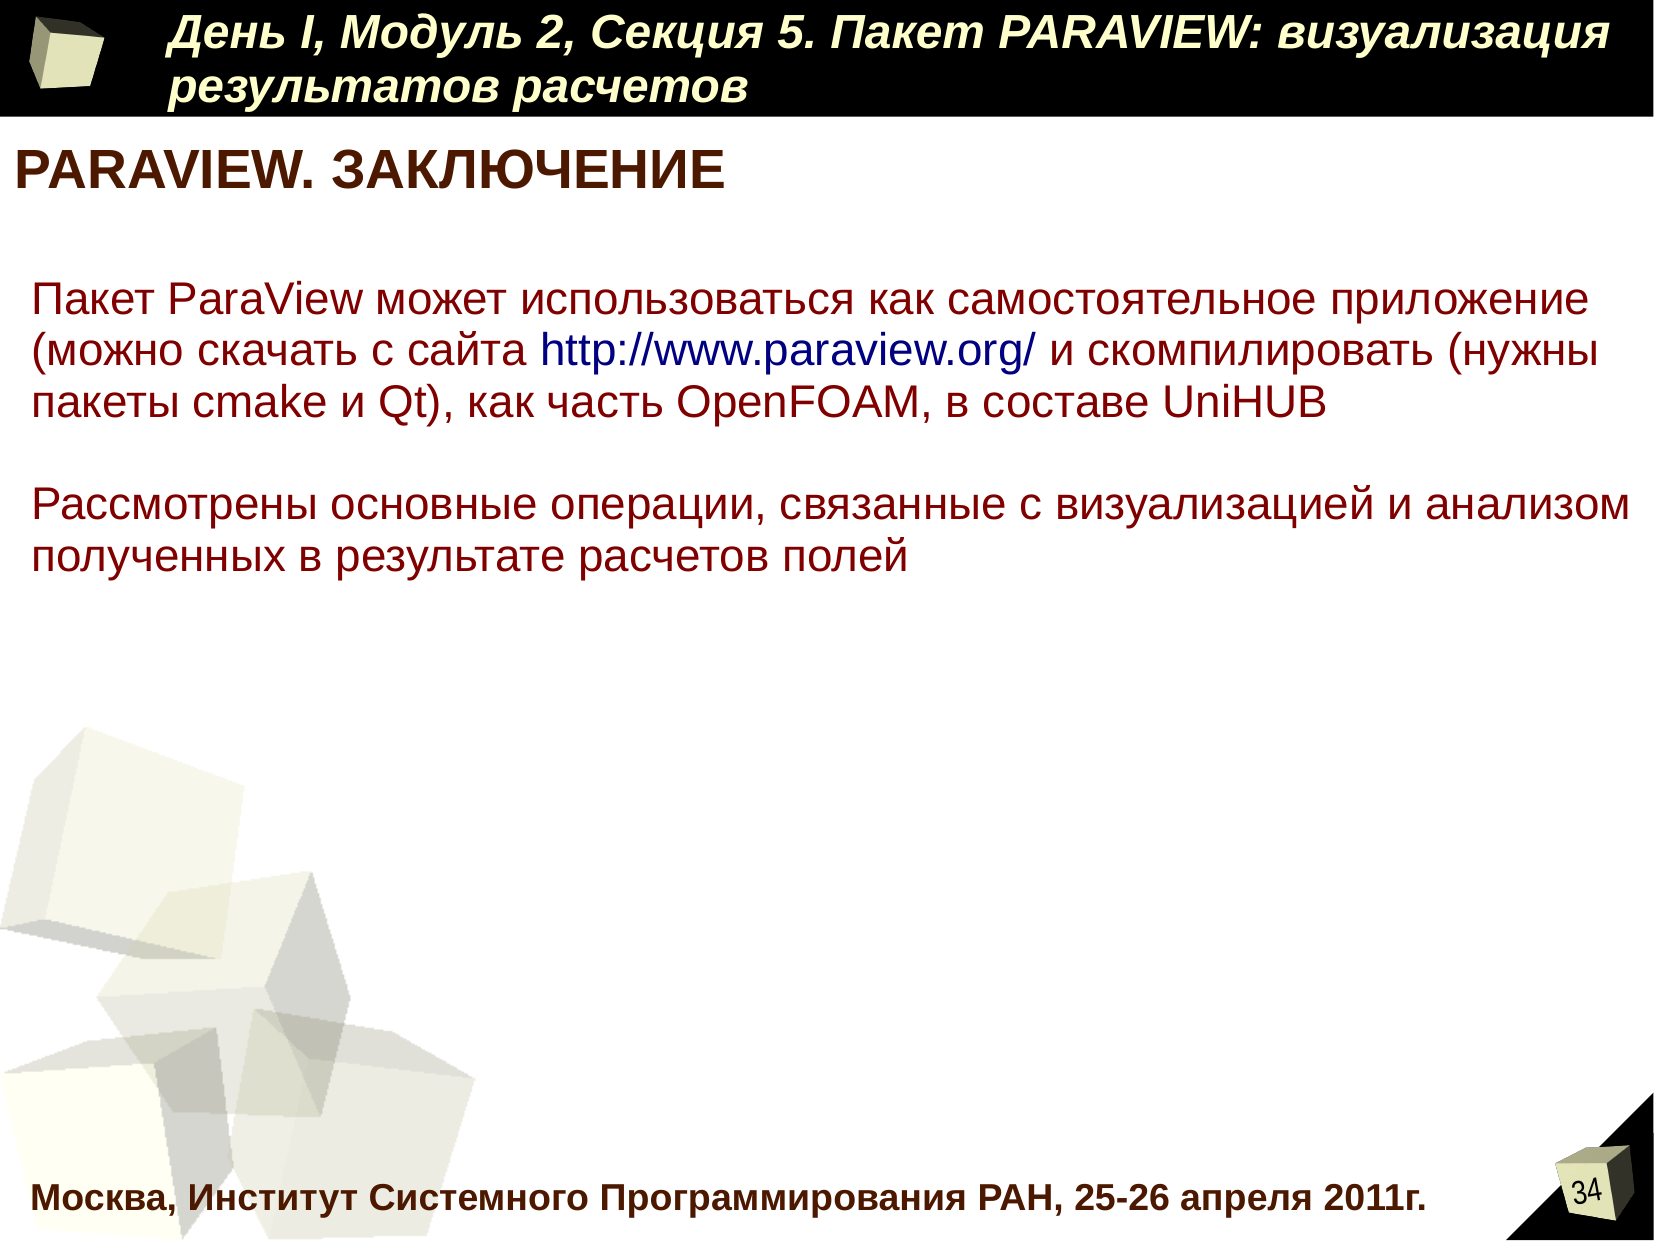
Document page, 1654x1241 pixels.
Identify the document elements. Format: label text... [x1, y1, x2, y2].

picture [0, 726, 477, 1241]
text_box PARAVIEW. ЗАКЛЮЧЕНИЕ [0, 131, 1654, 212]
picture [464, 1193, 472, 1198]
text_box Пакет ParaView может использоваться как самостоятельное приложение (можно скачать с сайта http://www.paraview.org/ и скомпилировать (нужны пакеты cmake и Qt), как часть OpenFOAM, в составе UniHUB Рассмотрены основные операции, связанные с визуализацией и анализом полученных в результате расчетов полей [16, 265, 1654, 709]
